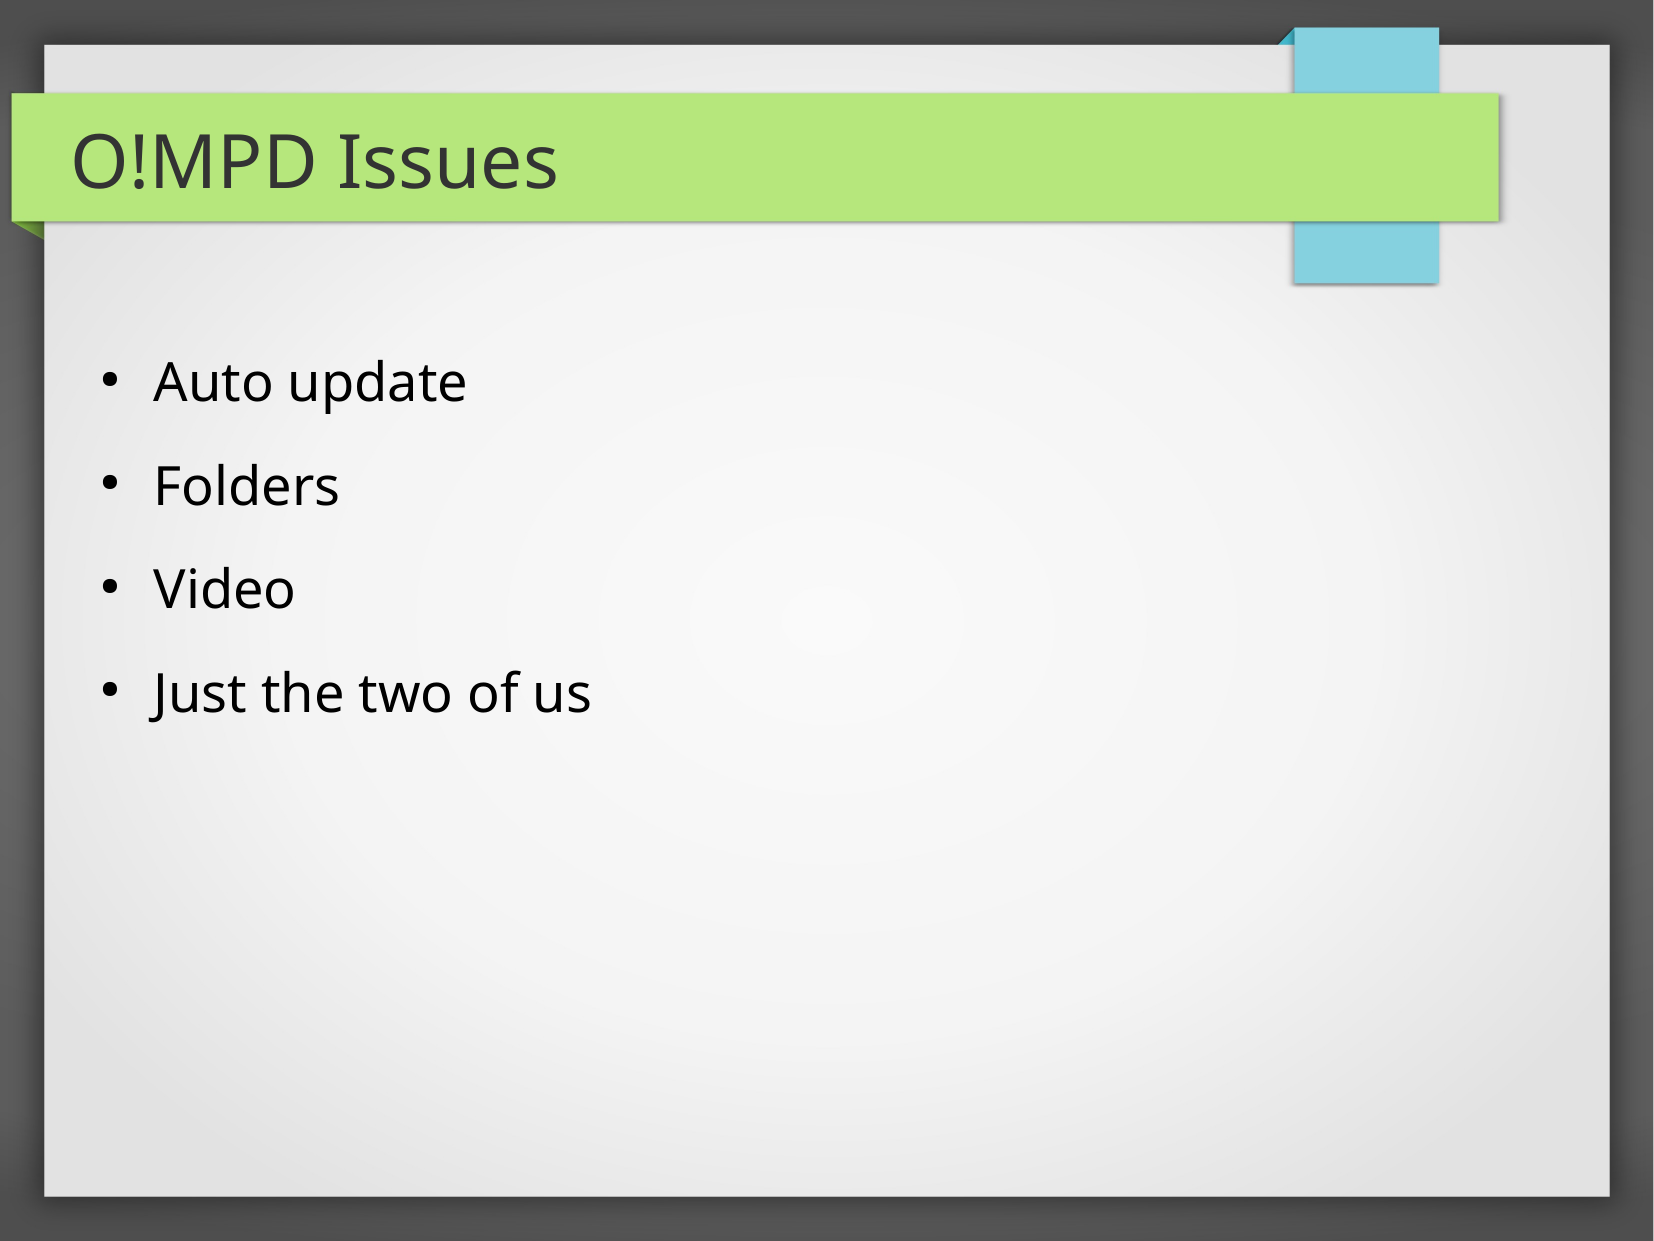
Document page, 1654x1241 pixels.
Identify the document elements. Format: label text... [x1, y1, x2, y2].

title O!MPD Issues [70, 106, 1229, 213]
picture [0, 0, 1654, 1241]
list Auto update Folders Video Just the two of us [82, 343, 1538, 1063]
